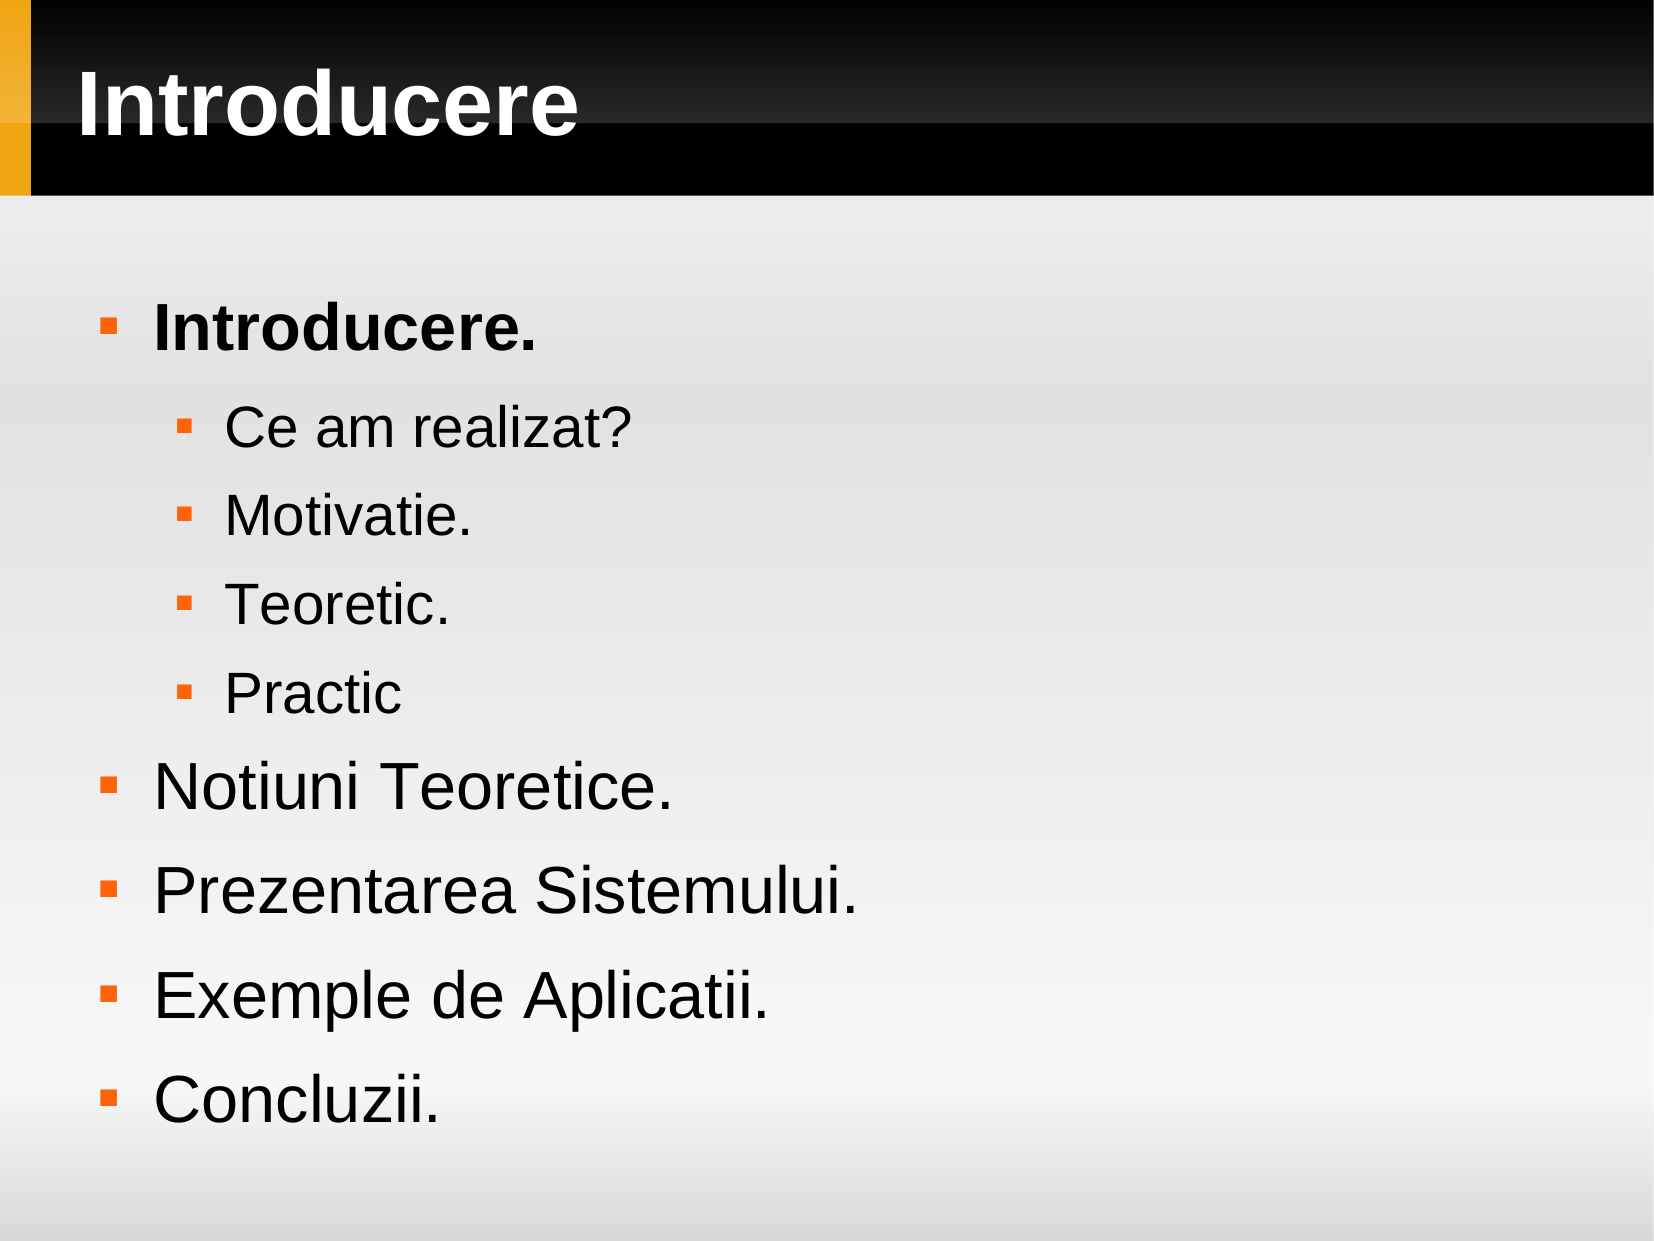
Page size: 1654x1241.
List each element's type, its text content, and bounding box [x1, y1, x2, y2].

title Introducere [76, 0, 1565, 208]
picture [0, 0, 1654, 1241]
list Introducere. Ce am realizat? Motivatie. Teoretic. Practic Notiuni Teoretice. Prezentarea Sistemului. Exemple de Aplicatii. Concluzii. [82, 290, 1571, 1137]
